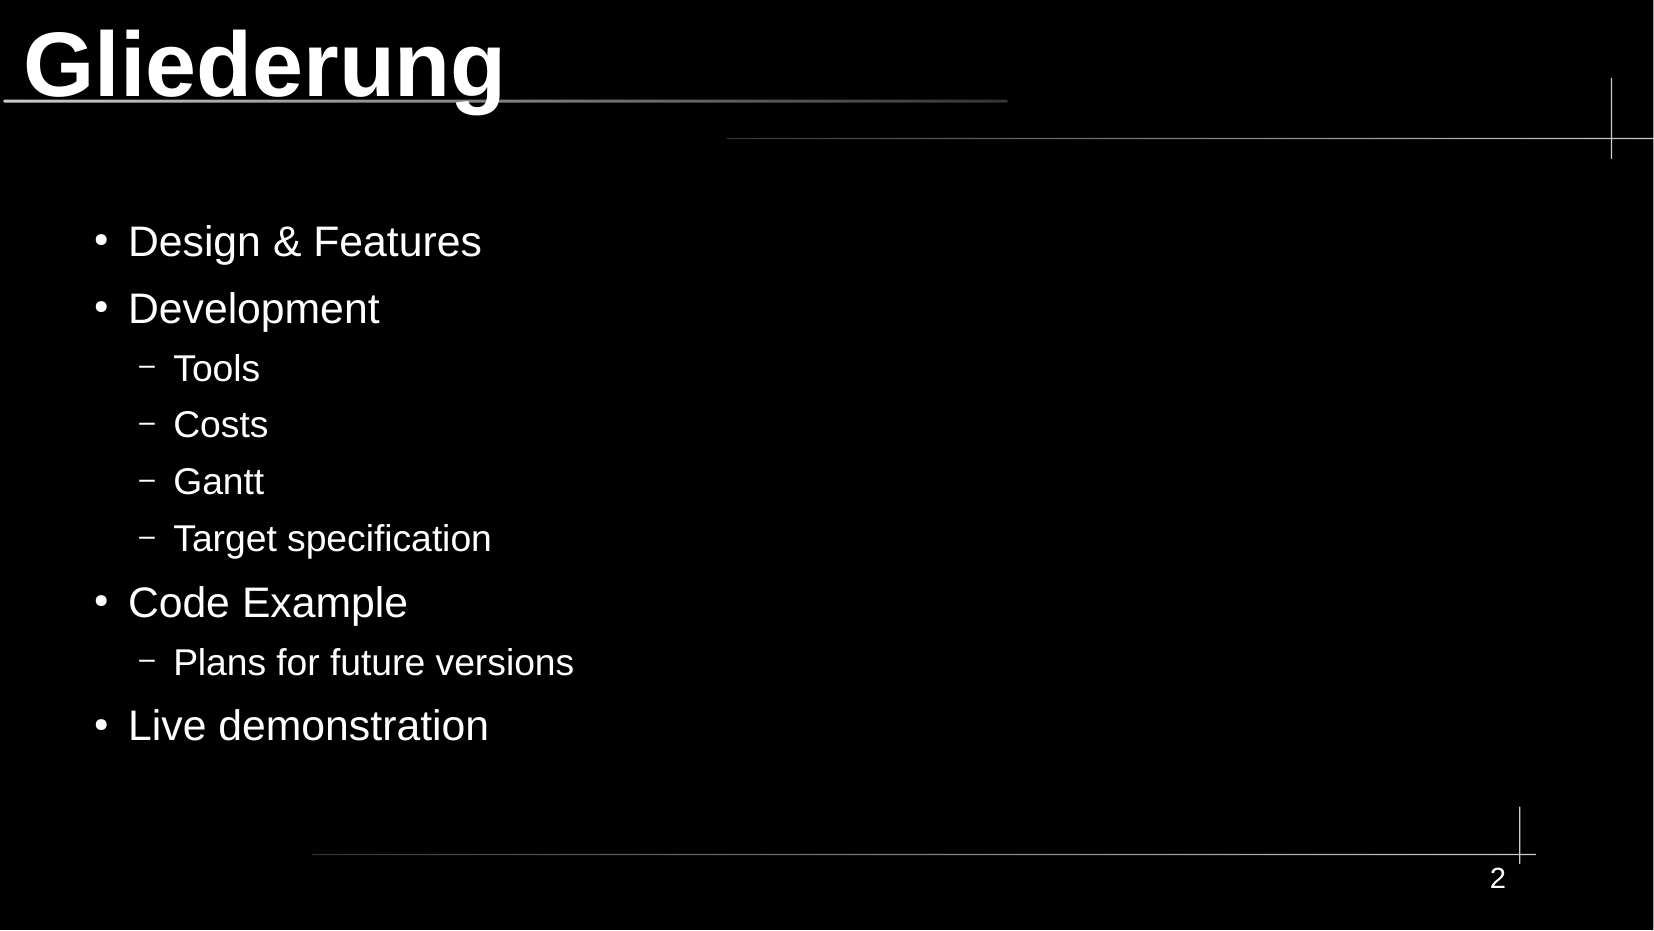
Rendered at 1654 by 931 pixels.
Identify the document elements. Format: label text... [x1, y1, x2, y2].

list Design & Features Development Tools Costs Gantt Target specification Code Example Plans for future versions Live demonstration [82, 217, 1571, 758]
title Gliederung [23, 11, 1589, 119]
